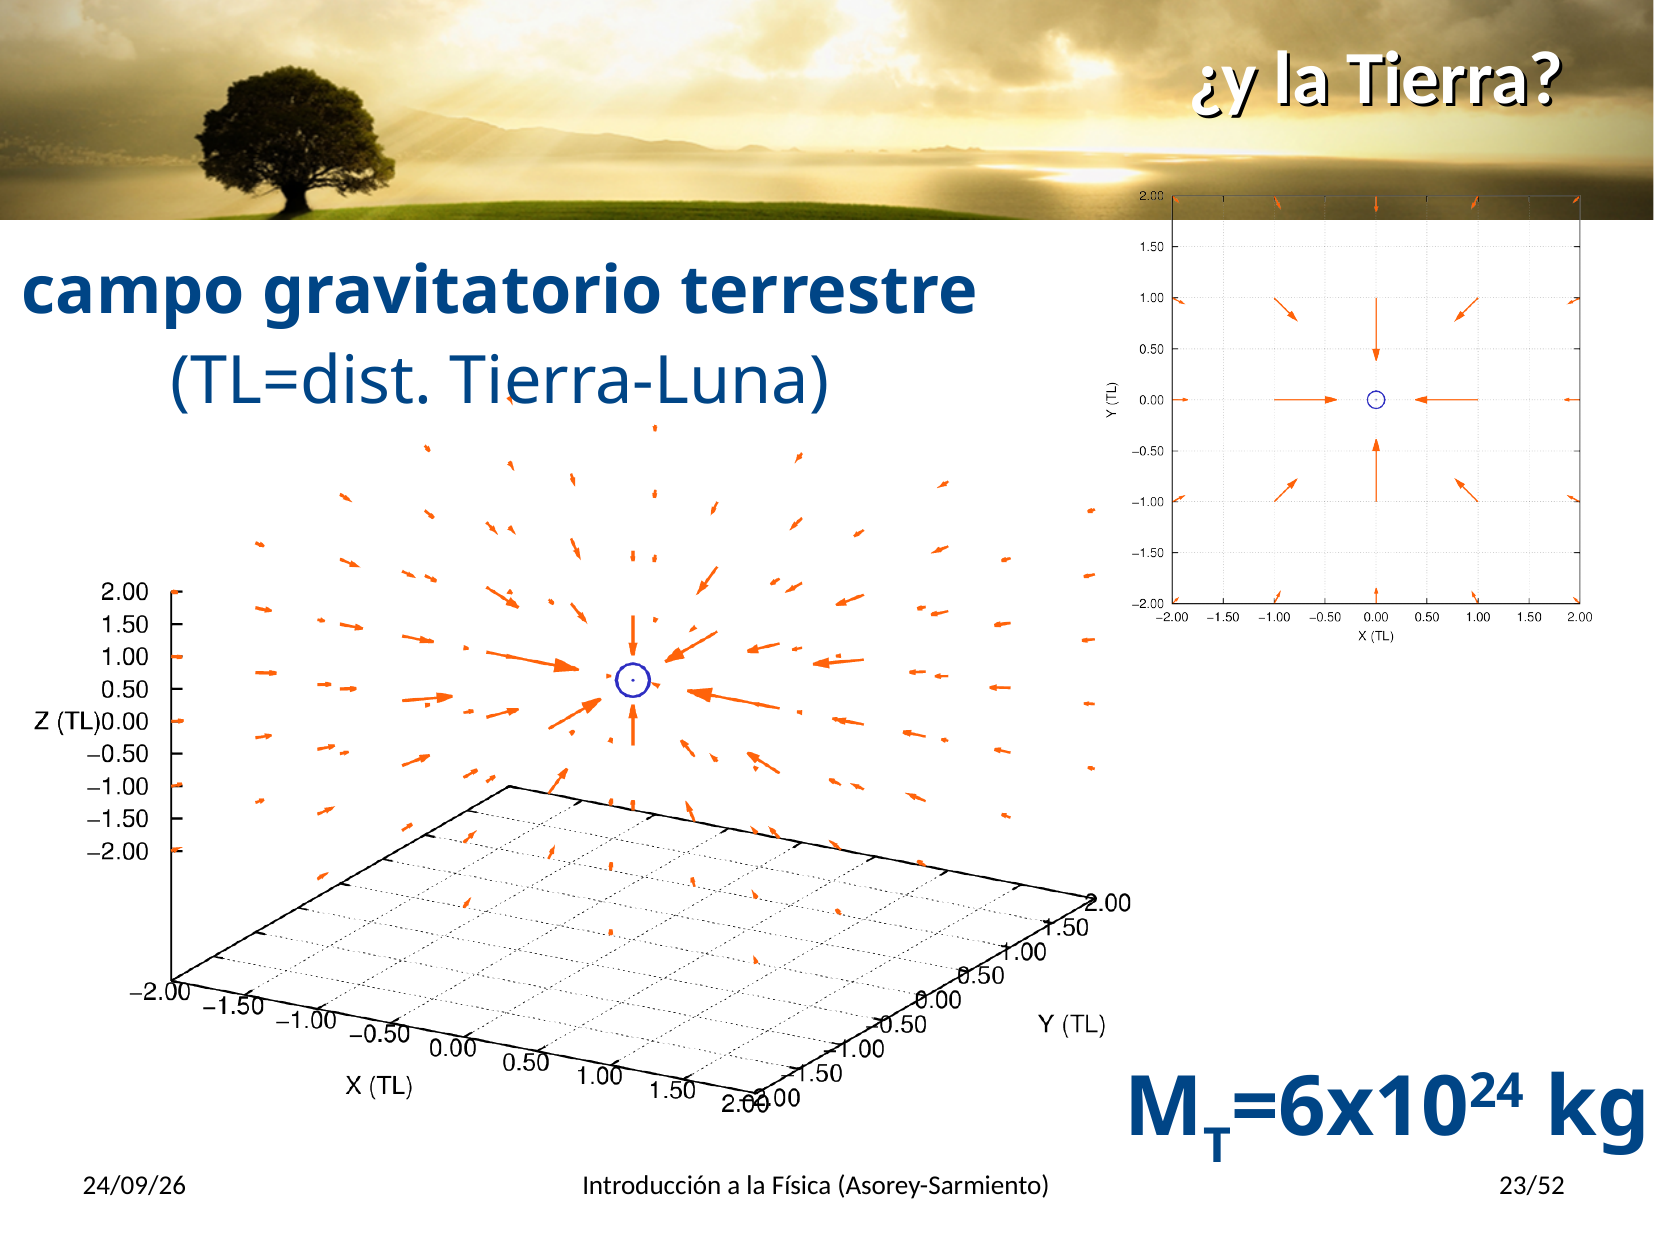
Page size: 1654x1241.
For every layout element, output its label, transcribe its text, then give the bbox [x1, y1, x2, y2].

title ¿y la Tierra? [75, 19, 1564, 151]
picture [0, 0, 1654, 1201]
text_box campo gravitatorio terrestre (TL=dist. Tierra-Luna) [7, 234, 961, 406]
text_box MT=6x1024 kg [1110, 1039, 1641, 1171]
